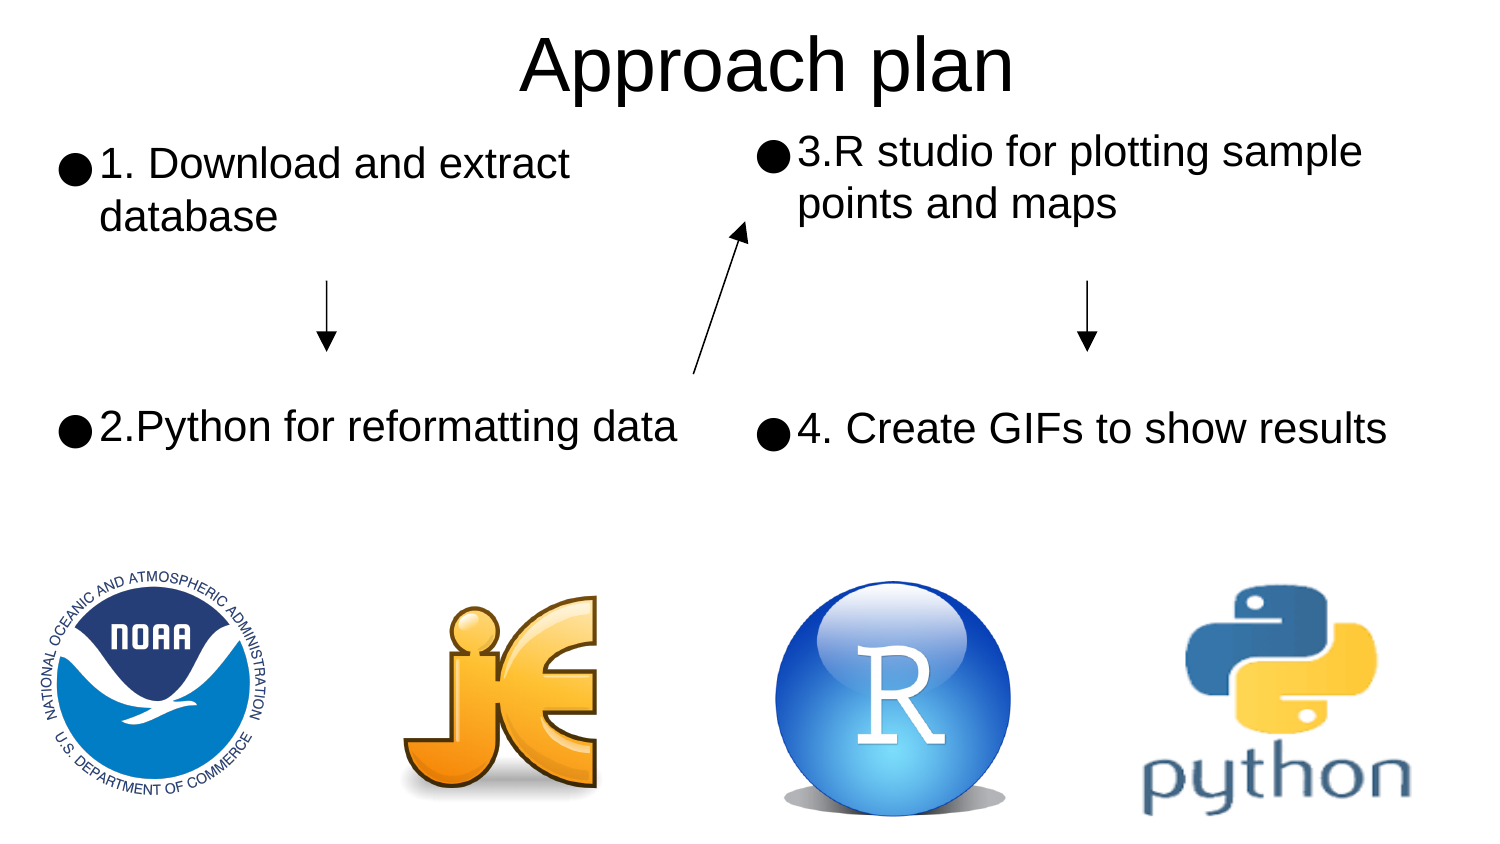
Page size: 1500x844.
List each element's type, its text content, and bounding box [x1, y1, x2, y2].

text_box 3.R studio for plotting sample points and maps 4. Create GIFs to show results [738, 122, 1420, 555]
picture [383, 581, 619, 817]
picture [1129, 581, 1445, 827]
picture [775, 581, 1011, 817]
text_box 1. Download and extract database 2.Python for reformatting data [40, 135, 722, 567]
text_box Approach plan [92, 0, 1443, 131]
picture [40, 571, 266, 797]
